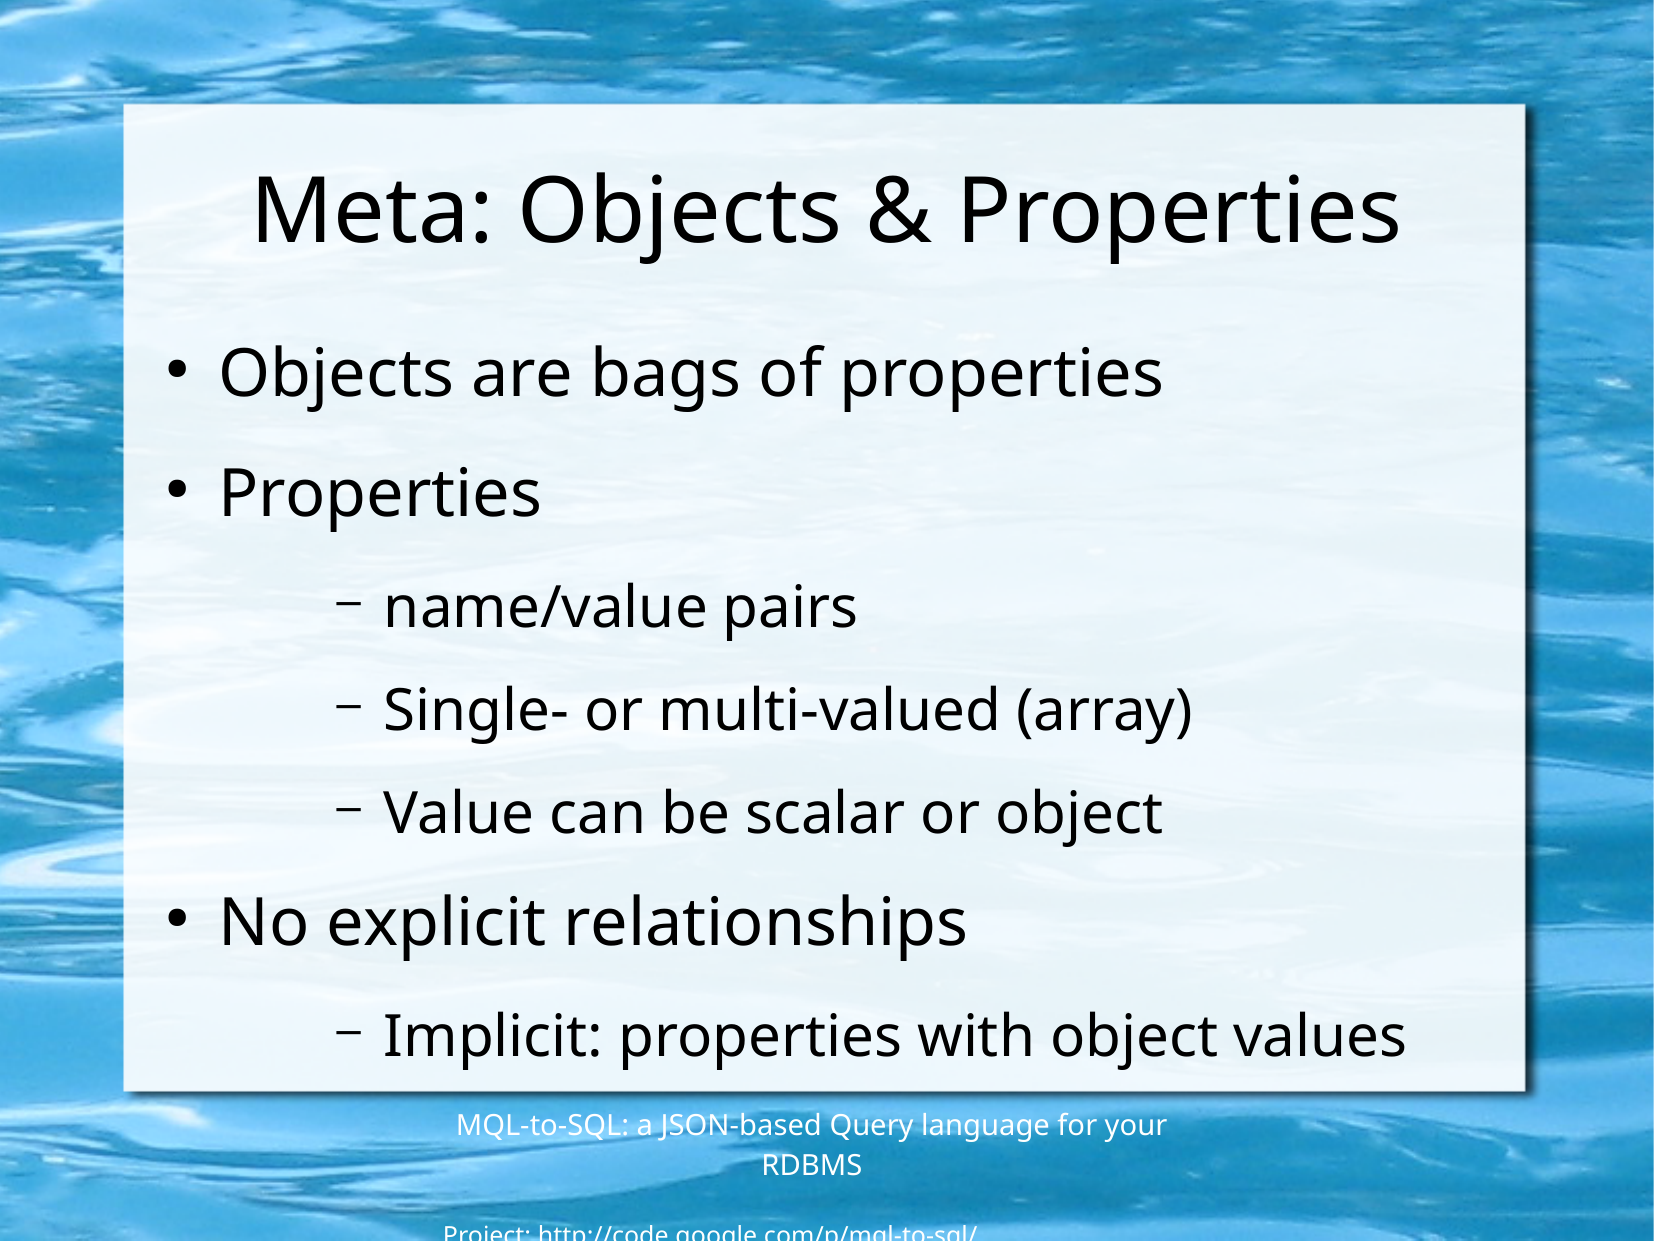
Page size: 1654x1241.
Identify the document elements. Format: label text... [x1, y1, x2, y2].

picture [679, 1232, 686, 1241]
picture [694, 1232, 701, 1241]
picture [628, 1232, 635, 1241]
picture [876, 1232, 883, 1241]
picture [471, 1232, 478, 1241]
picture [0, 0, 1654, 1241]
picture [804, 1232, 810, 1241]
picture [541, 1232, 548, 1241]
picture [950, 1232, 957, 1241]
picture [827, 1232, 835, 1241]
picture [710, 1232, 717, 1241]
picture [725, 1232, 732, 1241]
picture [795, 1232, 802, 1241]
picture [861, 1232, 867, 1241]
title Meta: Objects & Properties [147, 118, 1506, 296]
picture [643, 1232, 650, 1241]
picture [914, 1232, 921, 1241]
picture [852, 1232, 859, 1241]
picture [575, 1232, 583, 1241]
picture [447, 1228, 454, 1235]
picture [780, 1232, 787, 1241]
list Objects are bags of properties Properties name/value pairs Single- or multi-valued (array) Value can be scalar or object No explicit relationships Implicit: properties with object values [147, 324, 1506, 1049]
